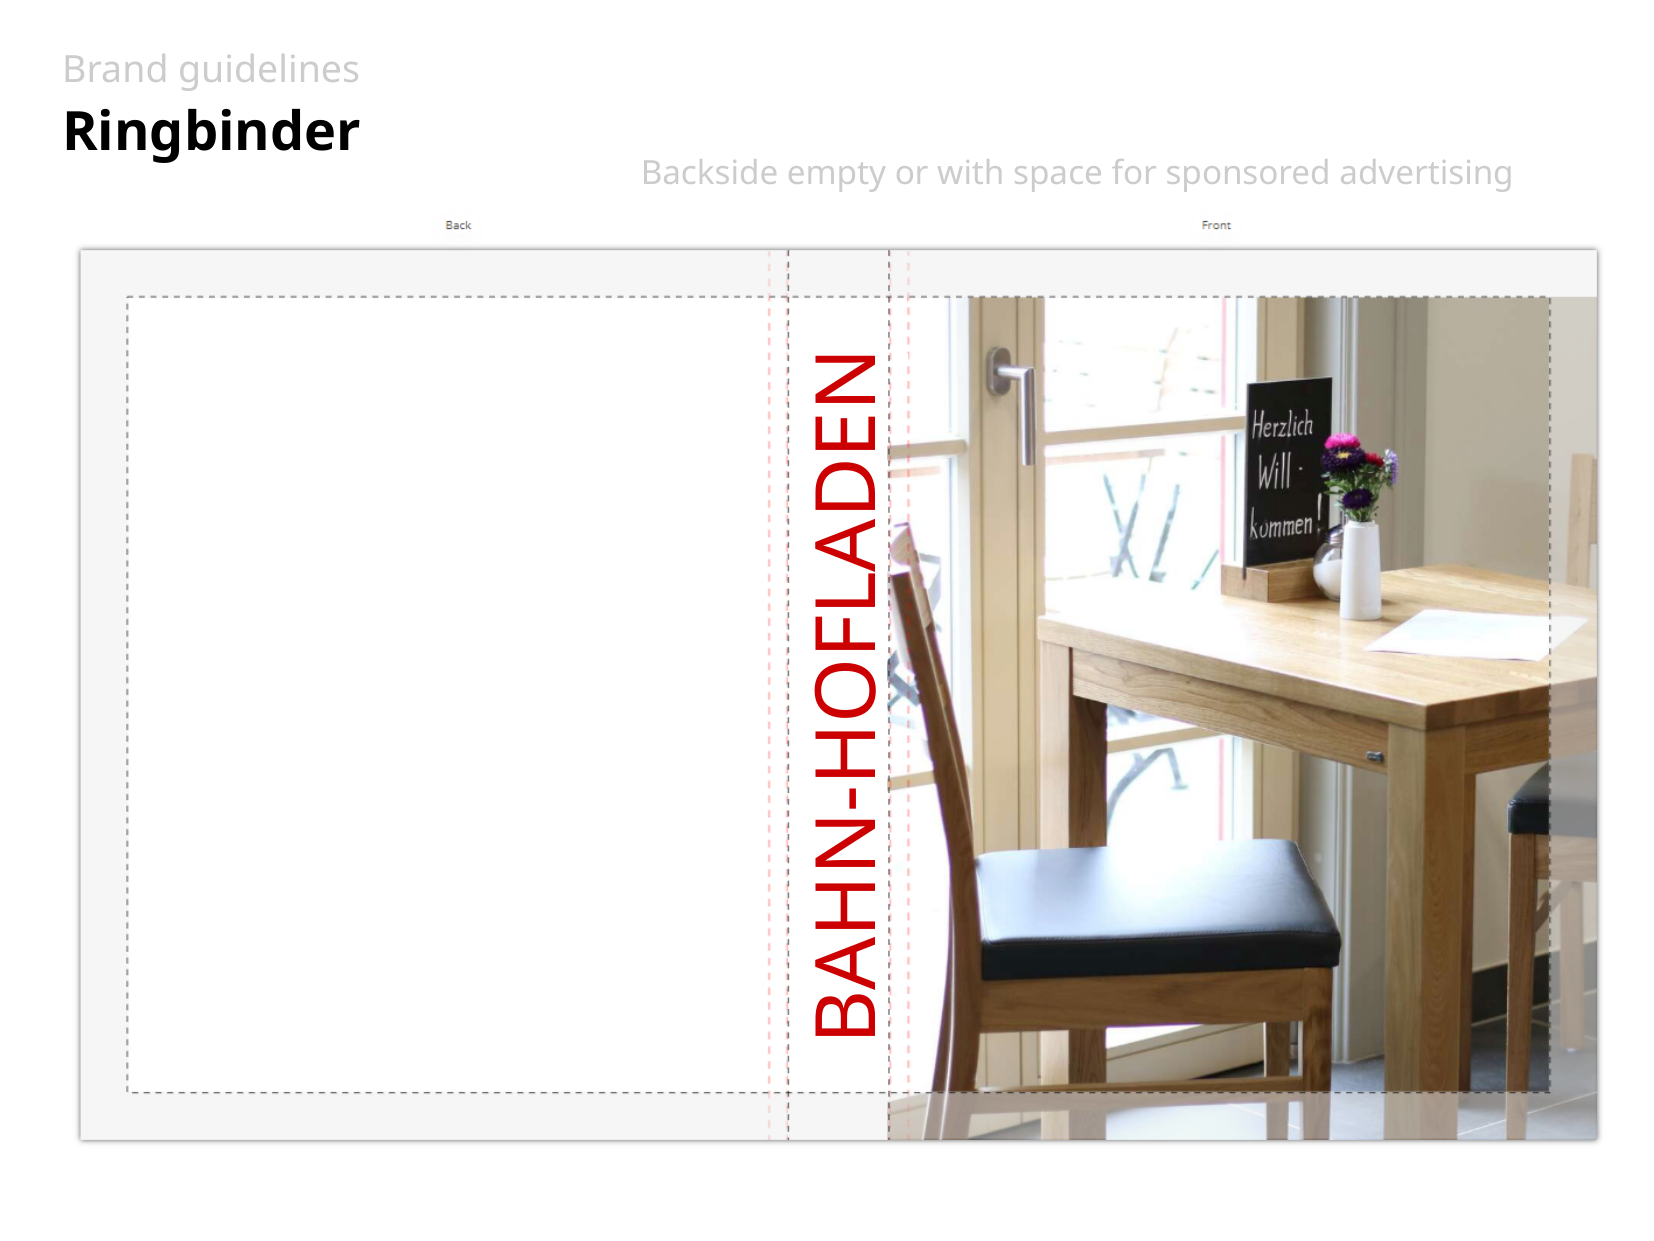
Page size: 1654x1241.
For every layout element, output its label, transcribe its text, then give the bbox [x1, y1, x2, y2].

picture [62, 200, 1618, 1161]
text_box Brand guidelines [47, 34, 508, 85]
text_box Backside empty or with space for sponsored advertising [625, 141, 1654, 333]
text_box BAHN-HOFLADEN [779, 333, 895, 1060]
text_box Ringbinder [47, 85, 508, 166]
